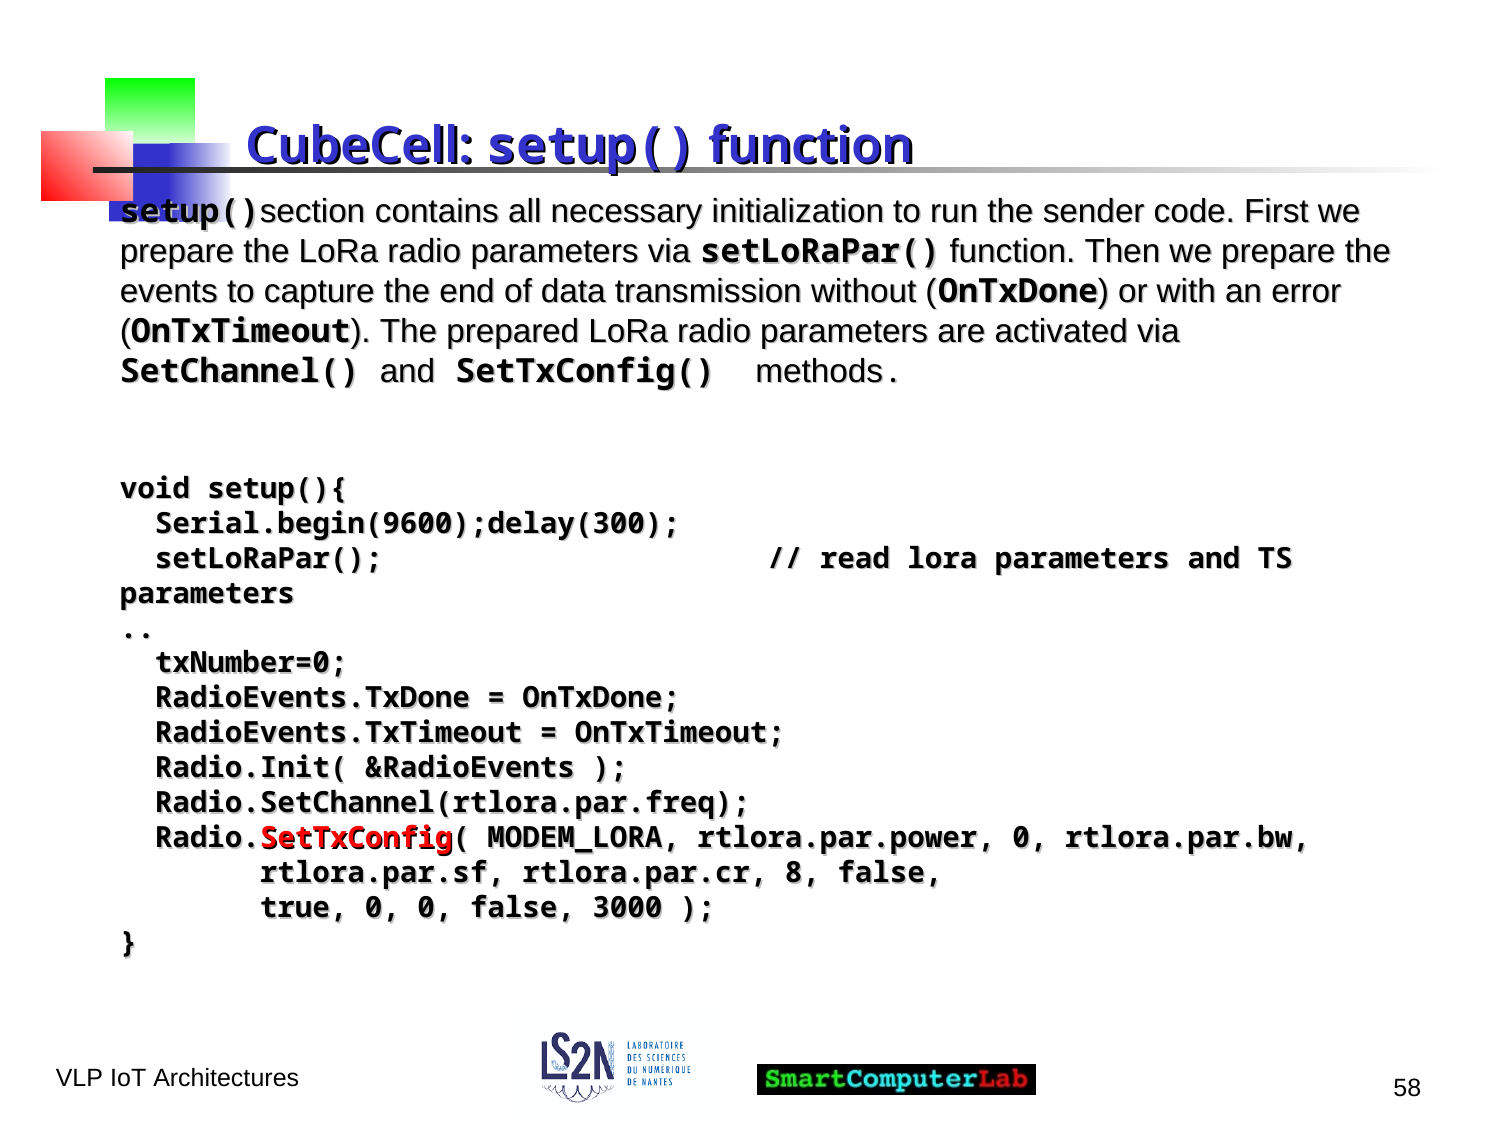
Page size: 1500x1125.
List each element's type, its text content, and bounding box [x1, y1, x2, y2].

text_box setup()section contains all necessary initialization to run the sender code. First we prepare the LoRa radio parameters via setLoRaPar() function. Then we prepare the events to capture the end of data transmission without (OnTxDone) or with an error (OnTxTimeout). The prepared LoRa radio parameters are activated via SetChannel() and SetTxConfig() methods. [105, 181, 1441, 427]
picture [510, 1009, 721, 1125]
picture [757, 1064, 1036, 1095]
text_box void setup(){ Serial.begin(9600);delay(300); setLoRaPar(); // read lora parameters and TS parameters .. txNumber=0; RadioEvents.TxDone = OnTxDone; RadioEvents.TxTimeout = OnTxTimeout; Radio.Init( &RadioEvents ); Radio.SetChannel(rtlora.par.freq); Radio.SetTxConfig( MODEM_LORA, rtlora.par.power, 0, rtlora.par.bw, rtlora.par.sf, rtlora.par.cr, 8, false, true, 0, 0, false, 3000 ); } [105, 461, 1445, 1006]
title CubeCell: setup() function [199, 104, 961, 180]
